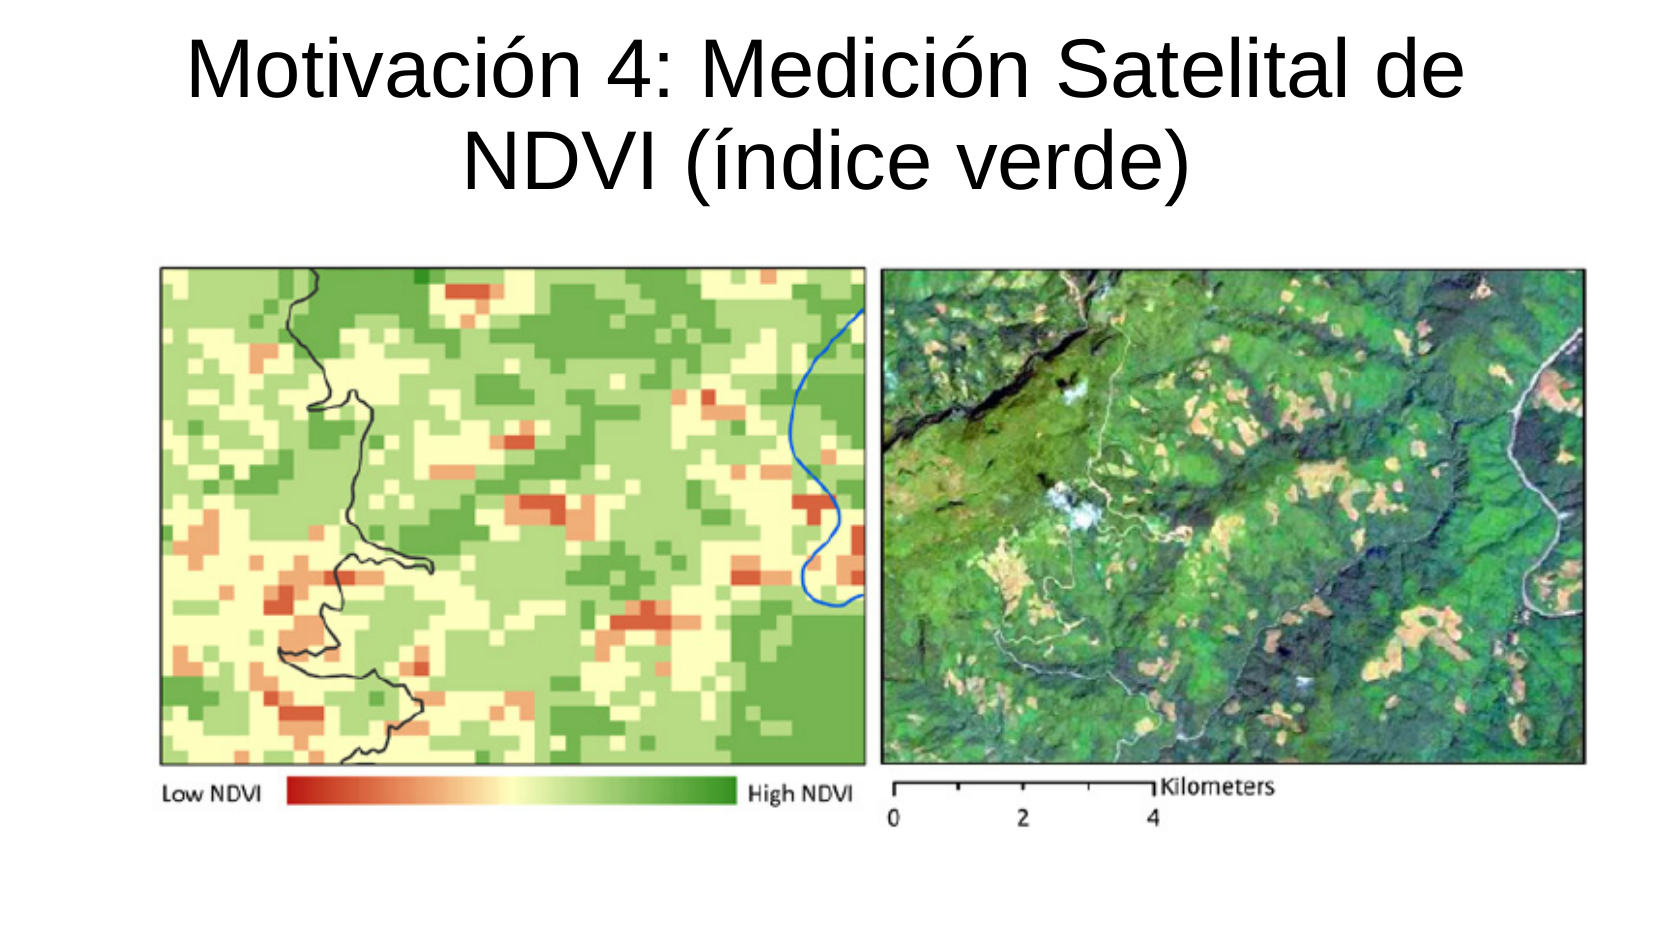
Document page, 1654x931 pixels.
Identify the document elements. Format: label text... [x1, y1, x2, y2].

title Motivación 4: Medición Satelital de NDVI (índice verde) [82, 21, 1571, 208]
picture [152, 252, 1593, 831]
